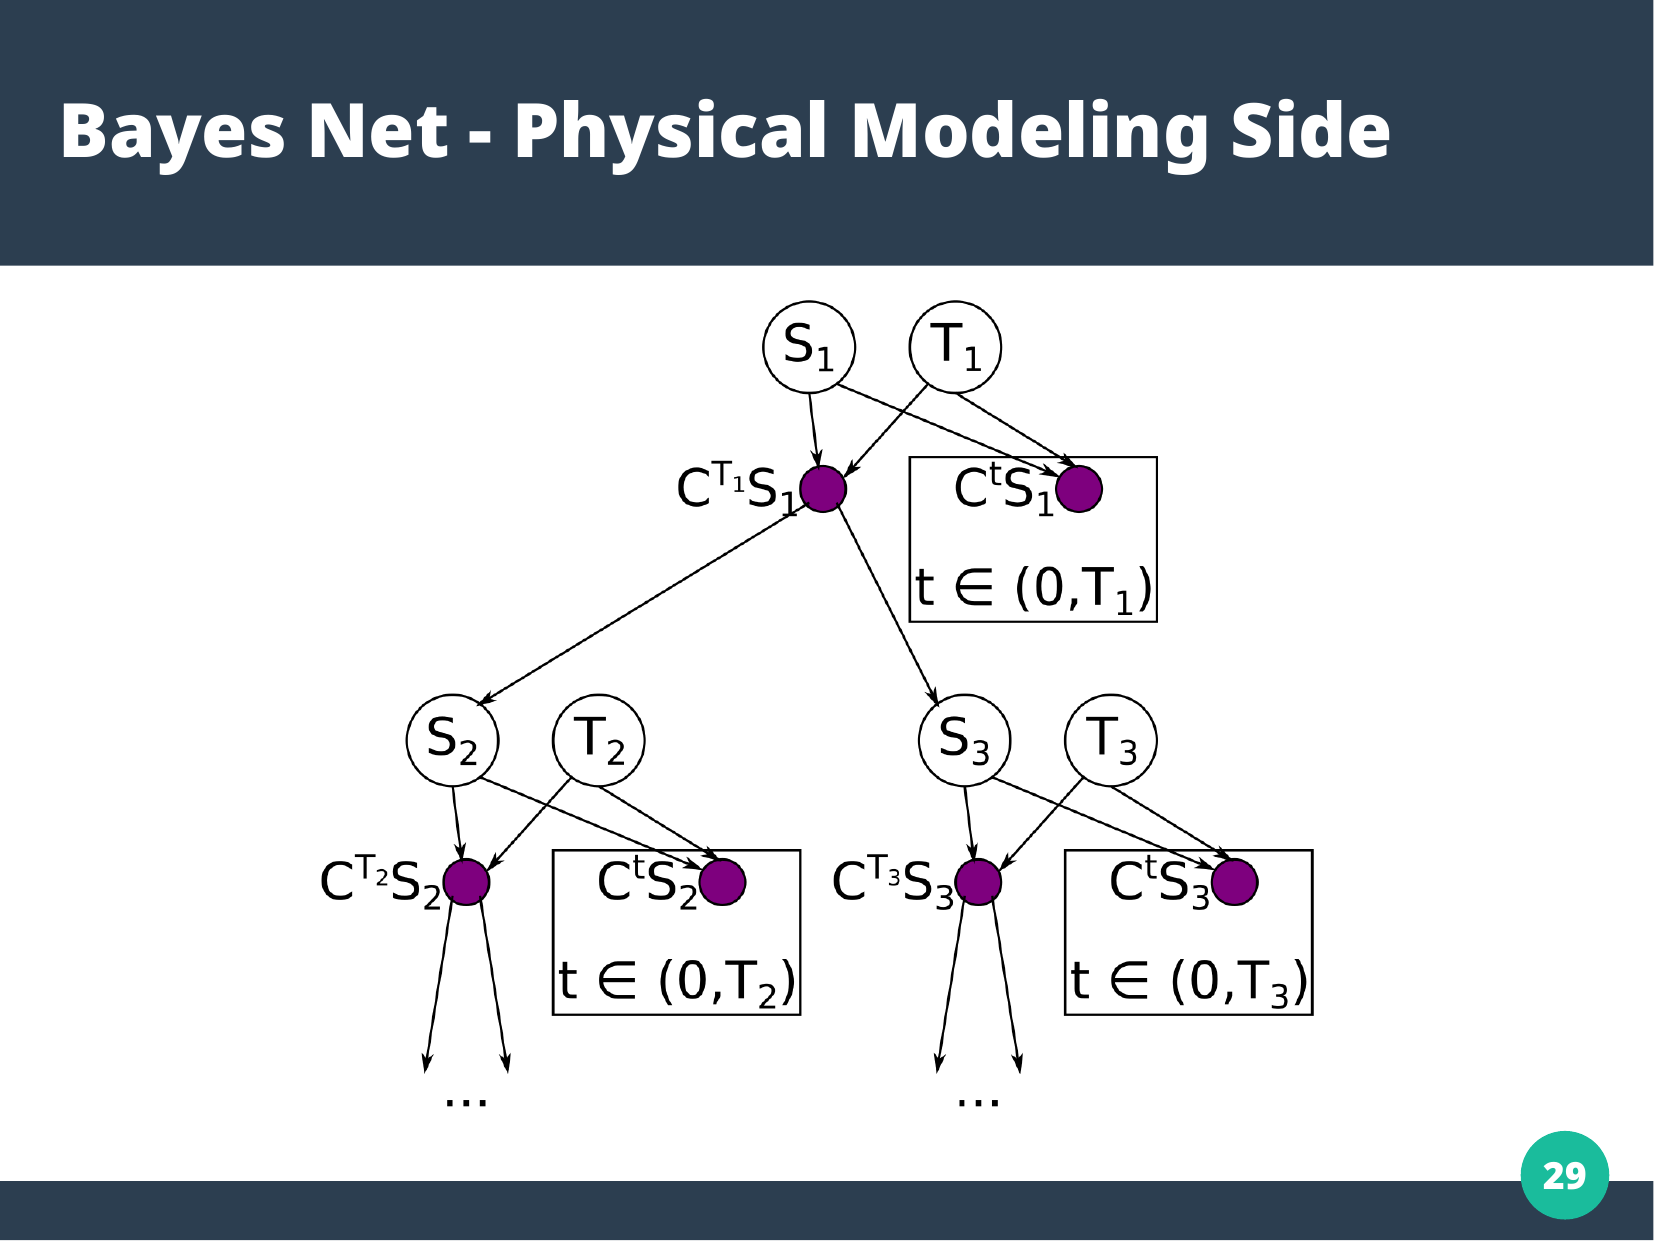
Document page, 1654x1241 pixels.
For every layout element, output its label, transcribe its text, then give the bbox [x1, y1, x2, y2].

picture [315, 292, 1321, 1171]
title Bayes Net - Physical Modeling Side [59, 49, 1595, 207]
